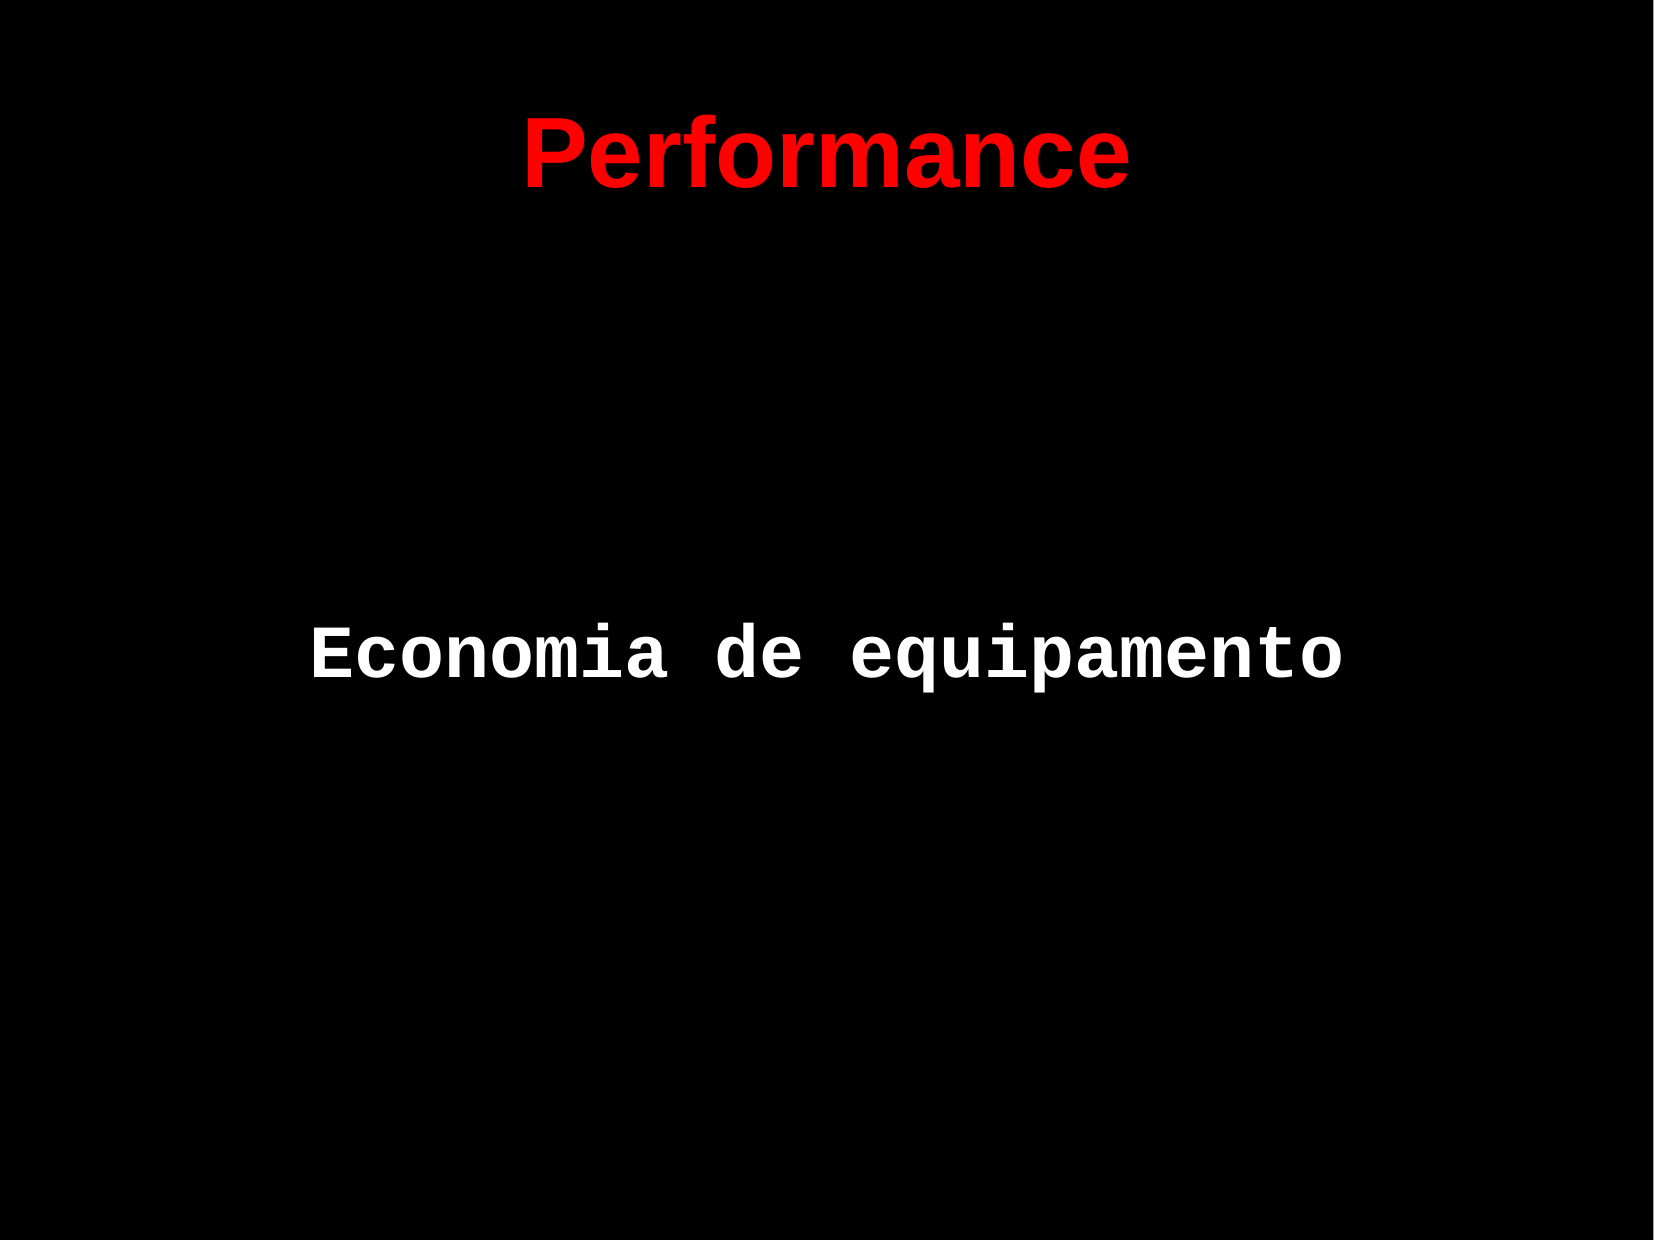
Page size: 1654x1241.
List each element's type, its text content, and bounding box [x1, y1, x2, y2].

title Performance [82, 49, 1571, 257]
subtitle Economia de equipamento [82, 290, 1571, 1109]
